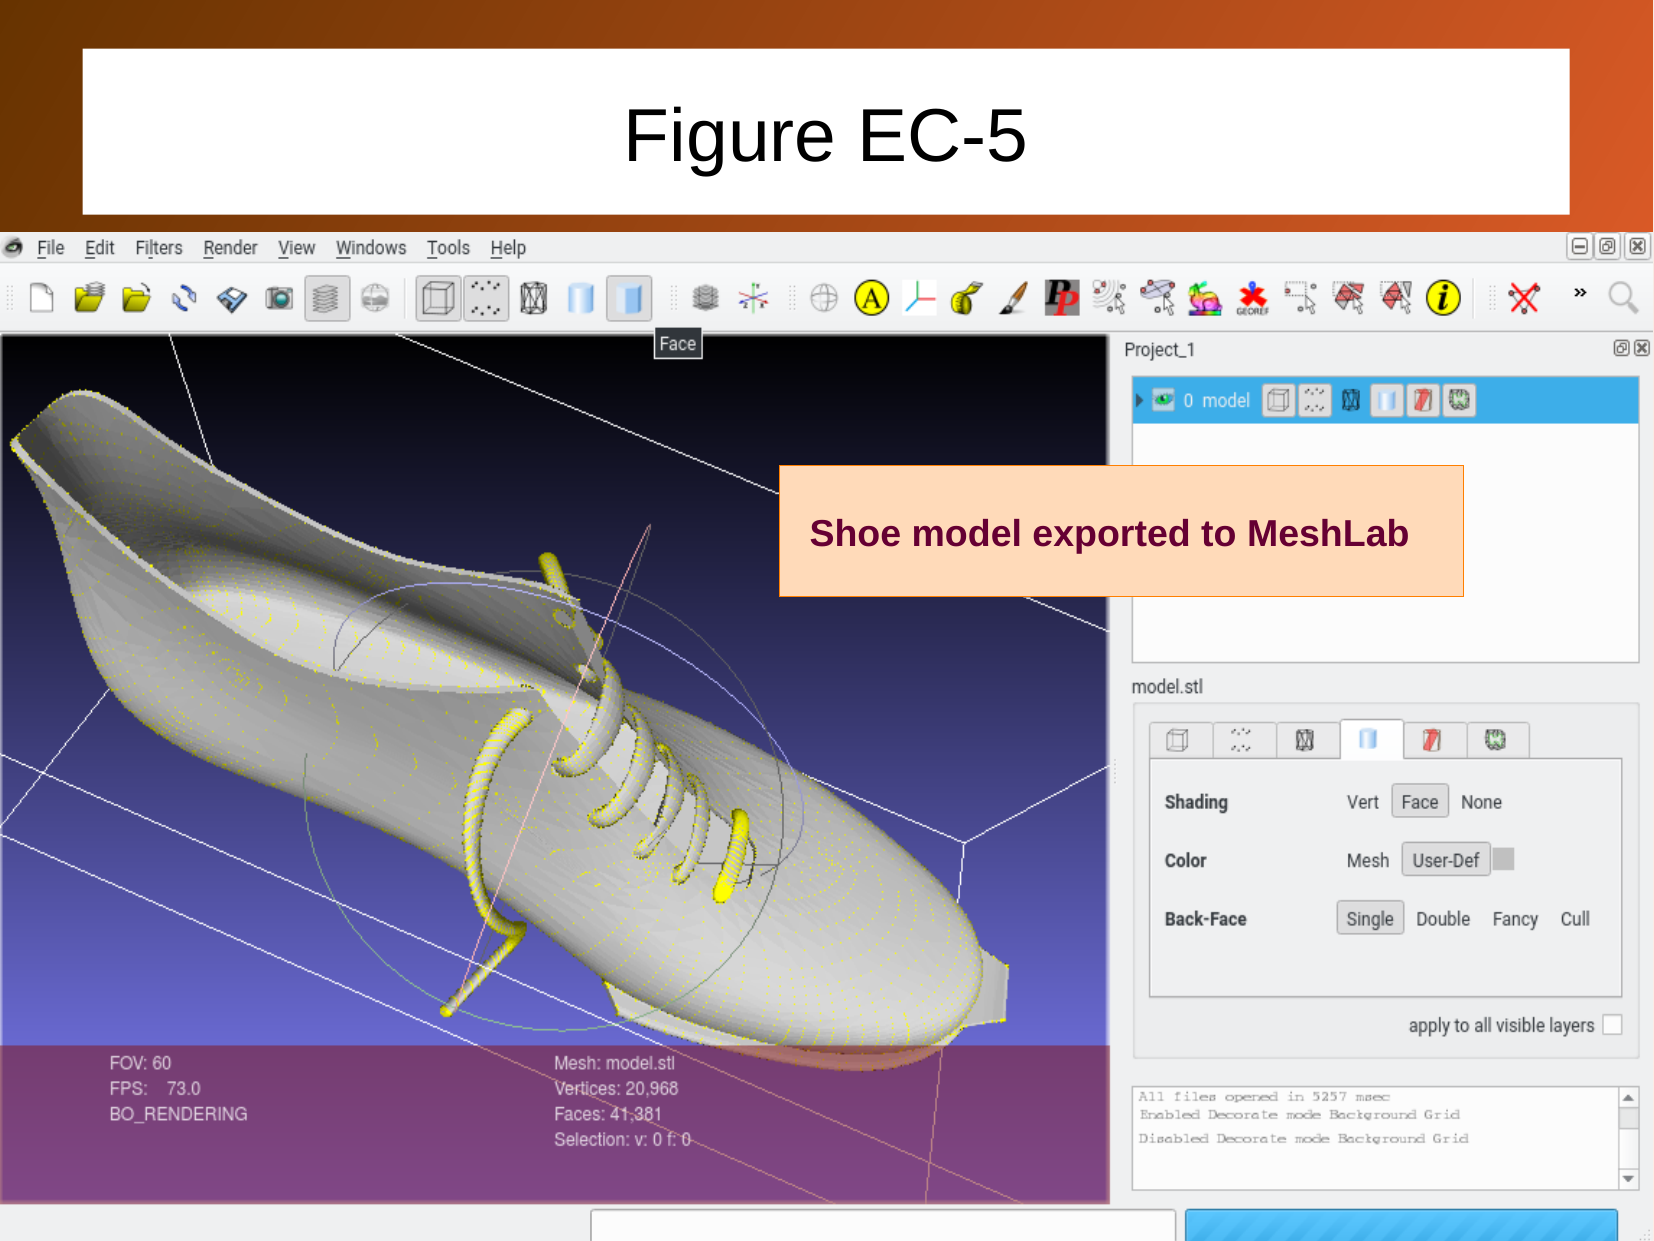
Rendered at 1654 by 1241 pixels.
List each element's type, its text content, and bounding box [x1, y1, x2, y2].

text_box Shoe model exported to MeshLab [779, 465, 1464, 597]
picture [0, 232, 1653, 1241]
text_box Figure EC-5 [82, 48, 1570, 215]
